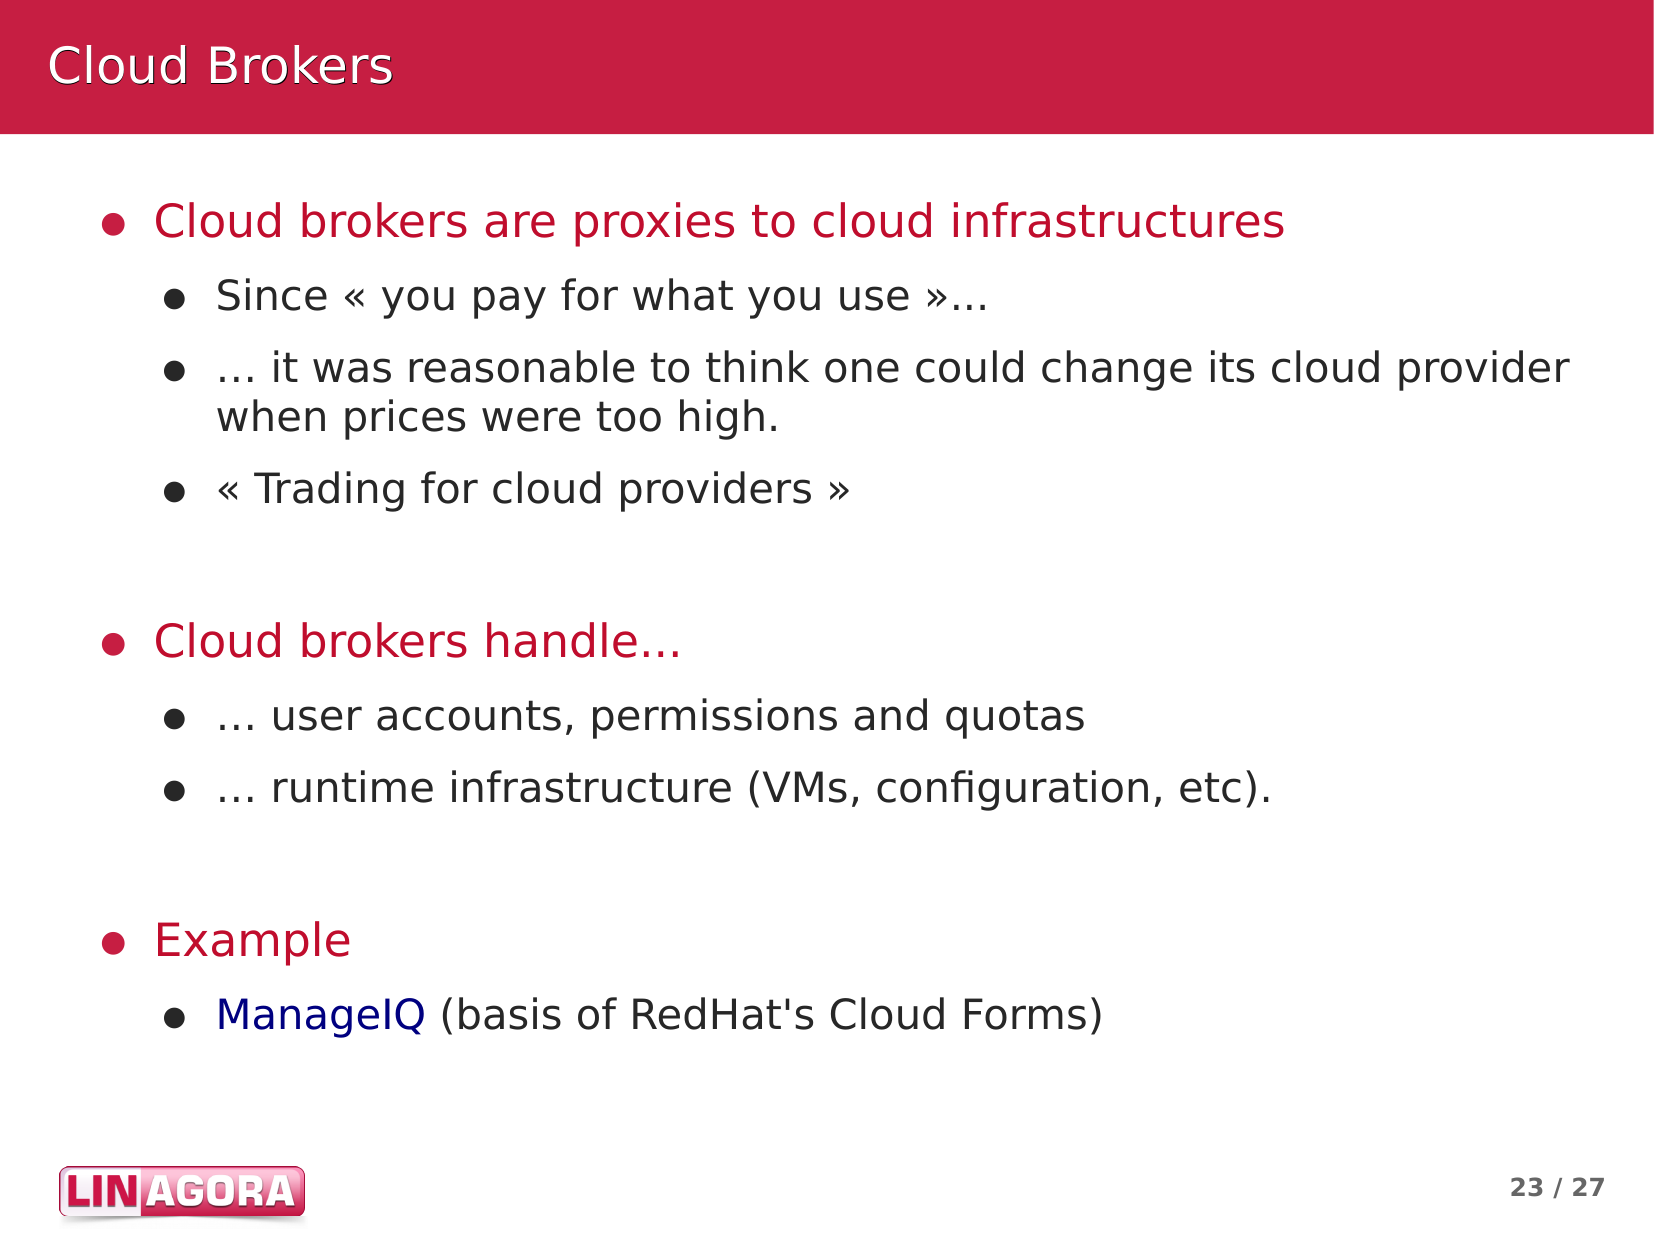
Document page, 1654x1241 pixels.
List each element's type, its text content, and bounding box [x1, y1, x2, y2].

list Cloud brokers are proxies to cloud infrastructures Since « you pay for what you use »... … it was reasonable to think one could change its cloud provider when prices were too high. « Trading for cloud providers » Cloud brokers handle... … user accounts, permissions and quotas … runtime infrastructure (VMs, configuration, etc). Example ManageIQ (basis of RedHat's Cloud Forms) [82, 194, 1630, 1123]
title Cloud Brokers [47, 7, 1624, 126]
picture [59, 1166, 308, 1229]
